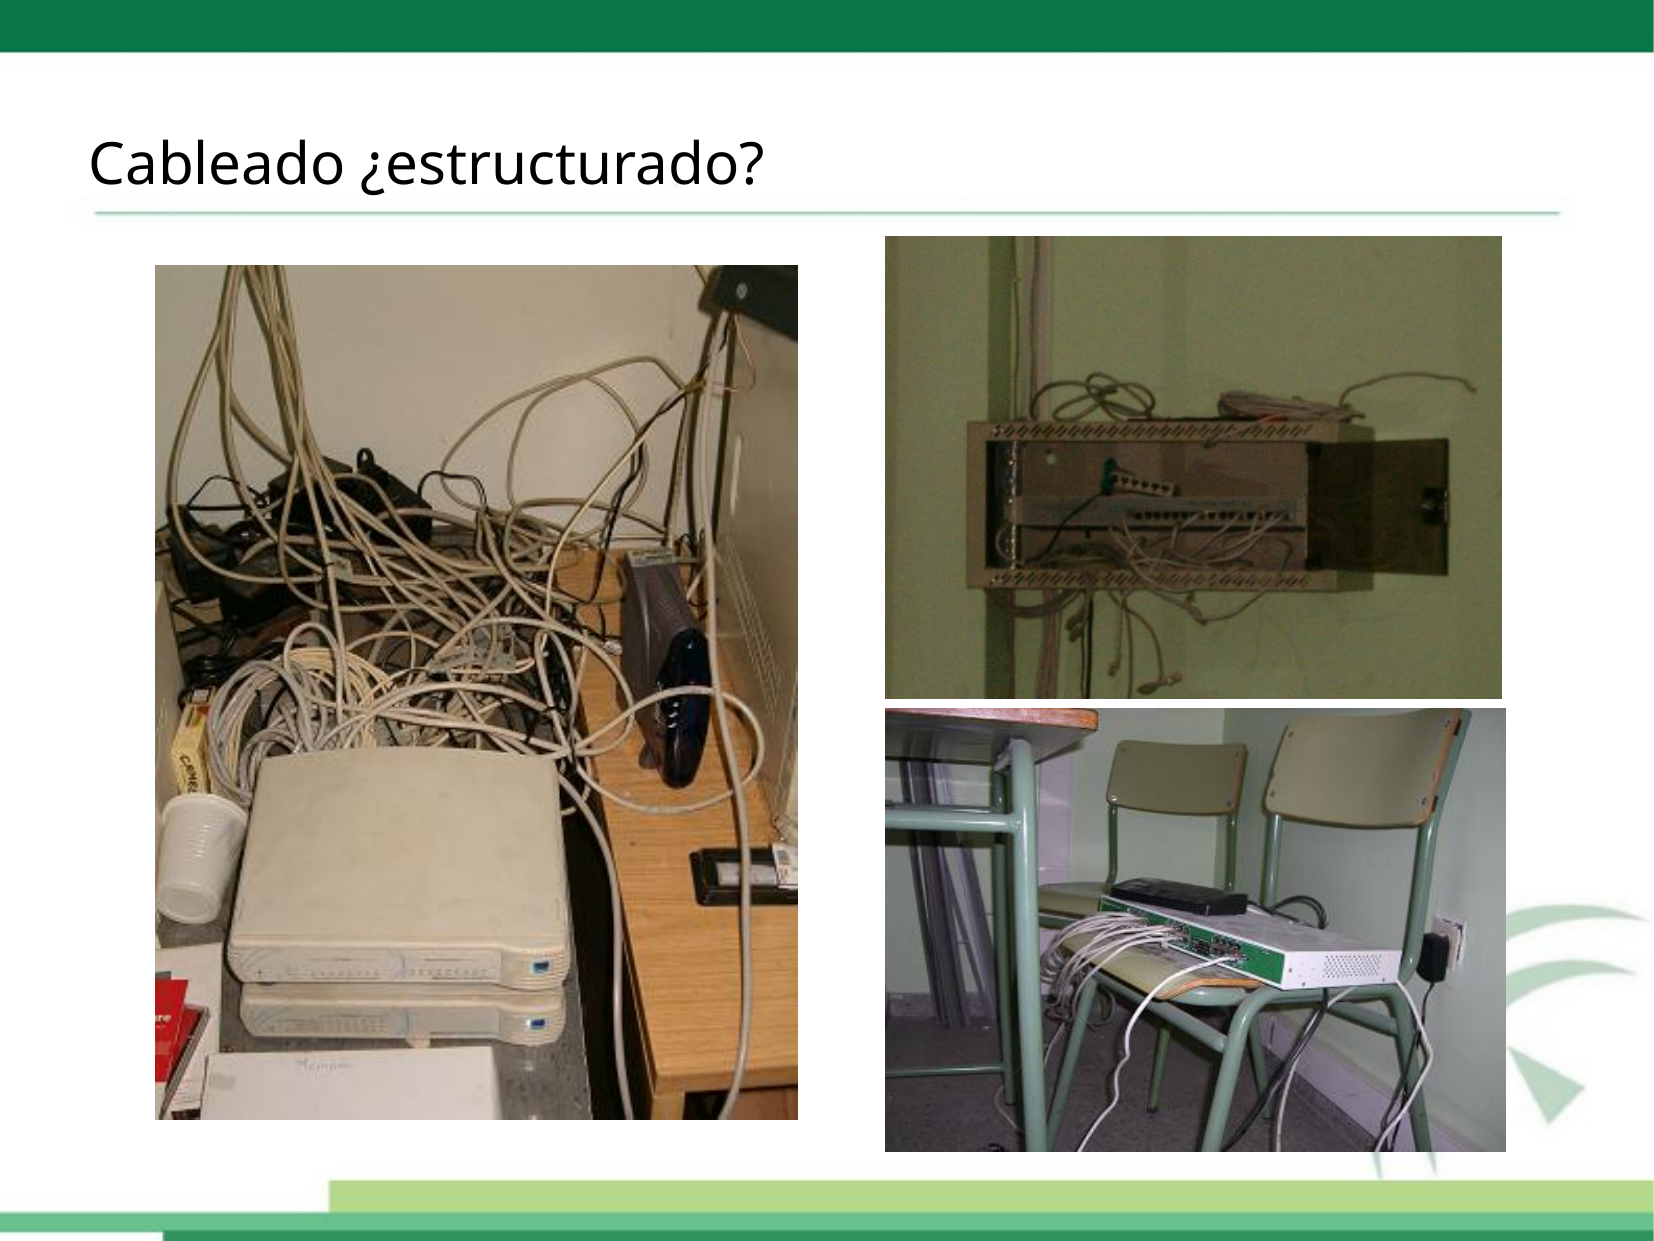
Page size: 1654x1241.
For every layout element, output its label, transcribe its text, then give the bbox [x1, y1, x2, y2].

picture [0, 0, 1654, 1241]
title Cableado ¿estructurado? [88, 58, 1577, 266]
